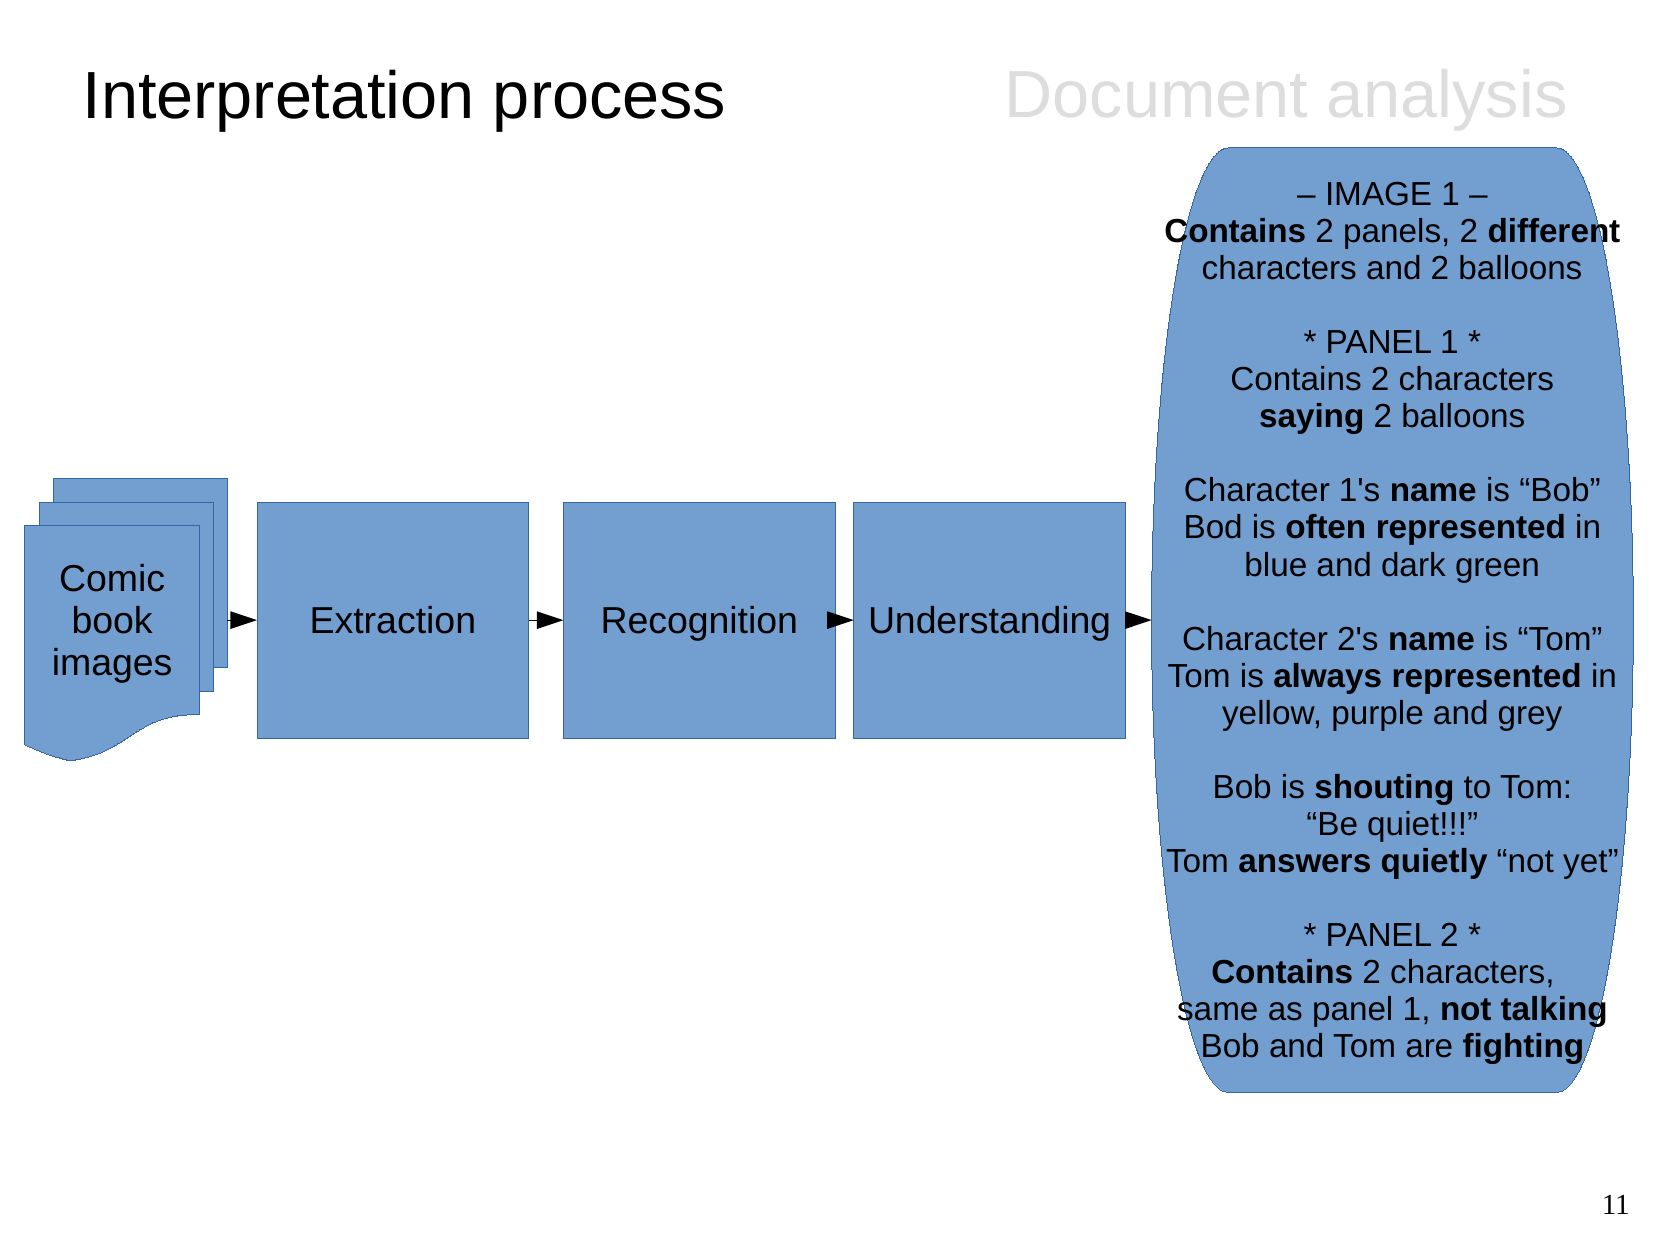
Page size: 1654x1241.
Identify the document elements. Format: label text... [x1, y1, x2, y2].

text_box Understanding [853, 502, 1126, 739]
title Interpretation process [82, 49, 1571, 142]
text_box – IMAGE 1 – Contains 2 panels, 2 different characters and 2 balloons * PANEL 1 * Contains 2 characters saying 2 balloons Character 1's name is “Bob” Bod is often represented in blue and dark green Character 2's name is “Tom” Tom is always represented in yellow, purple and grey Bob is shouting to Tom: “Be quiet!!!” Tom answers quietly “not yet” * PANEL 2 * Contains 2 characters, same as panel 1, not talking Bob and Tom are fighting [1151, 147, 1634, 1093]
text_box Extraction [257, 502, 529, 739]
text_box Comic book images [24, 478, 228, 761]
text_box Recognition [563, 502, 836, 739]
